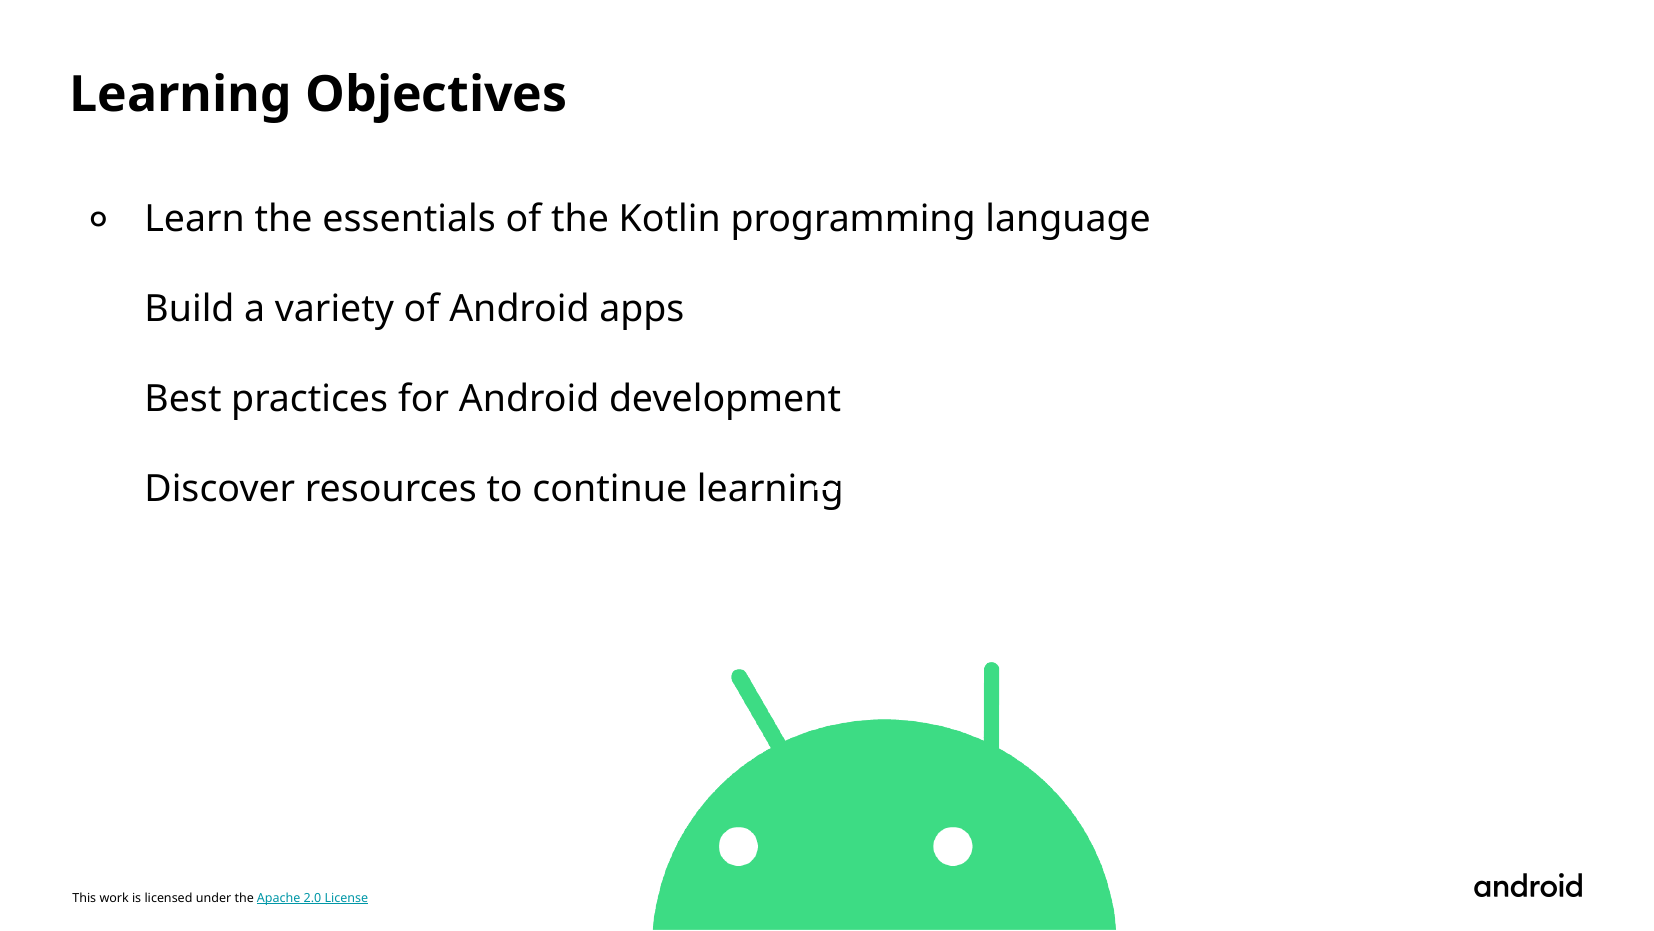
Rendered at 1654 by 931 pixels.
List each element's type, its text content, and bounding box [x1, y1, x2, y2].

title Learning Objectives [54, 46, 966, 178]
picture [472, 489, 1296, 931]
text_box 2 [797, 429, 860, 503]
title Learn the essentials of the Kotlin programming language Build a variety of Android apps Best practices for Android development Discover resources to continue learning [54, 178, 1293, 327]
picture [1485, 872, 1536, 897]
